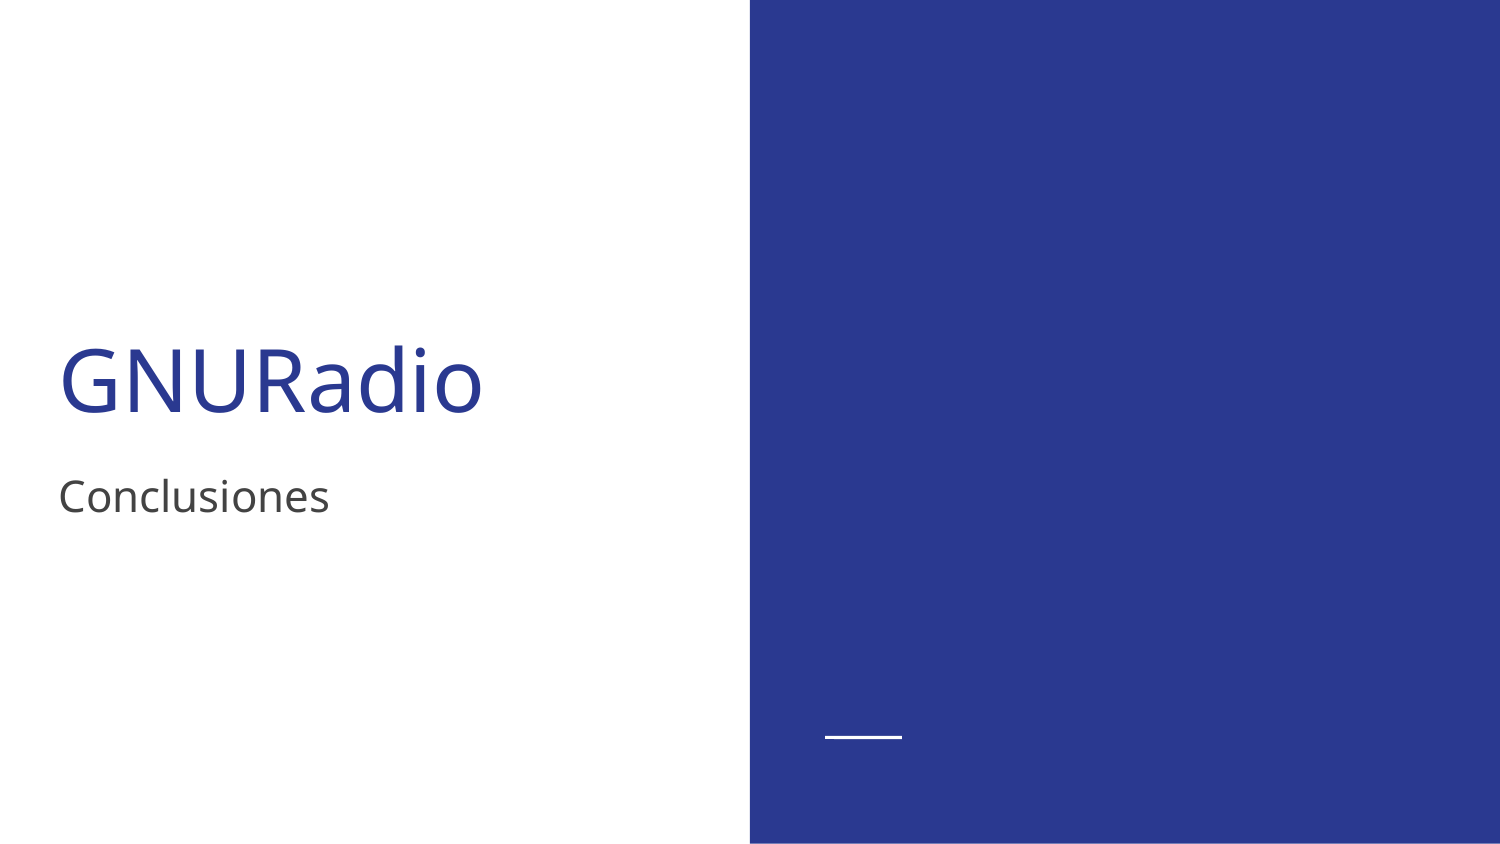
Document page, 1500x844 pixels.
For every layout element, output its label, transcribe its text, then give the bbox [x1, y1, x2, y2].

subtitle Conclusiones [43, 454, 708, 663]
title GNURadio [43, 188, 708, 446]
